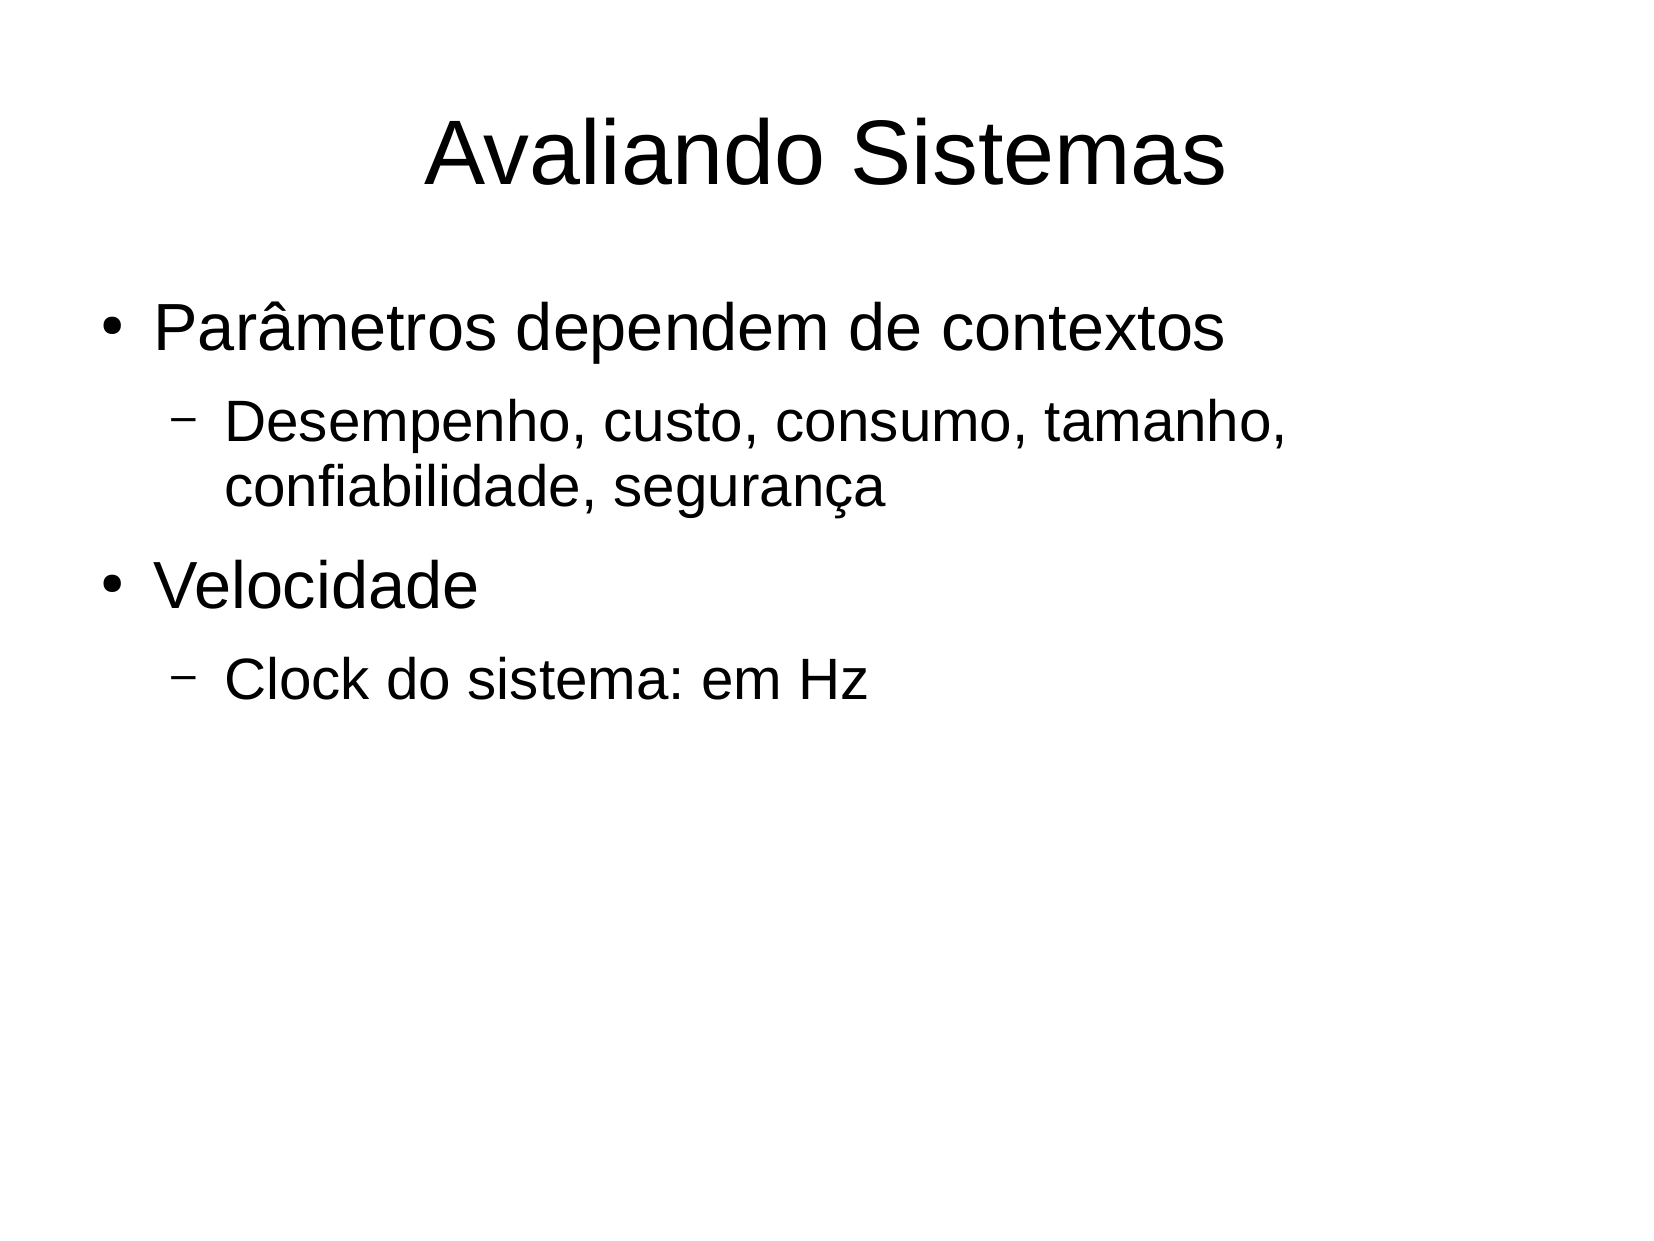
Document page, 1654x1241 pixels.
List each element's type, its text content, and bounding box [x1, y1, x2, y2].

title Avaliando Sistemas [82, 49, 1571, 257]
list Parâmetros dependem de contextos Desempenho, custo, consumo, tamanho, confiabilidade, segurança Velocidade Clock do sistema: em Hz [82, 290, 1571, 1010]
